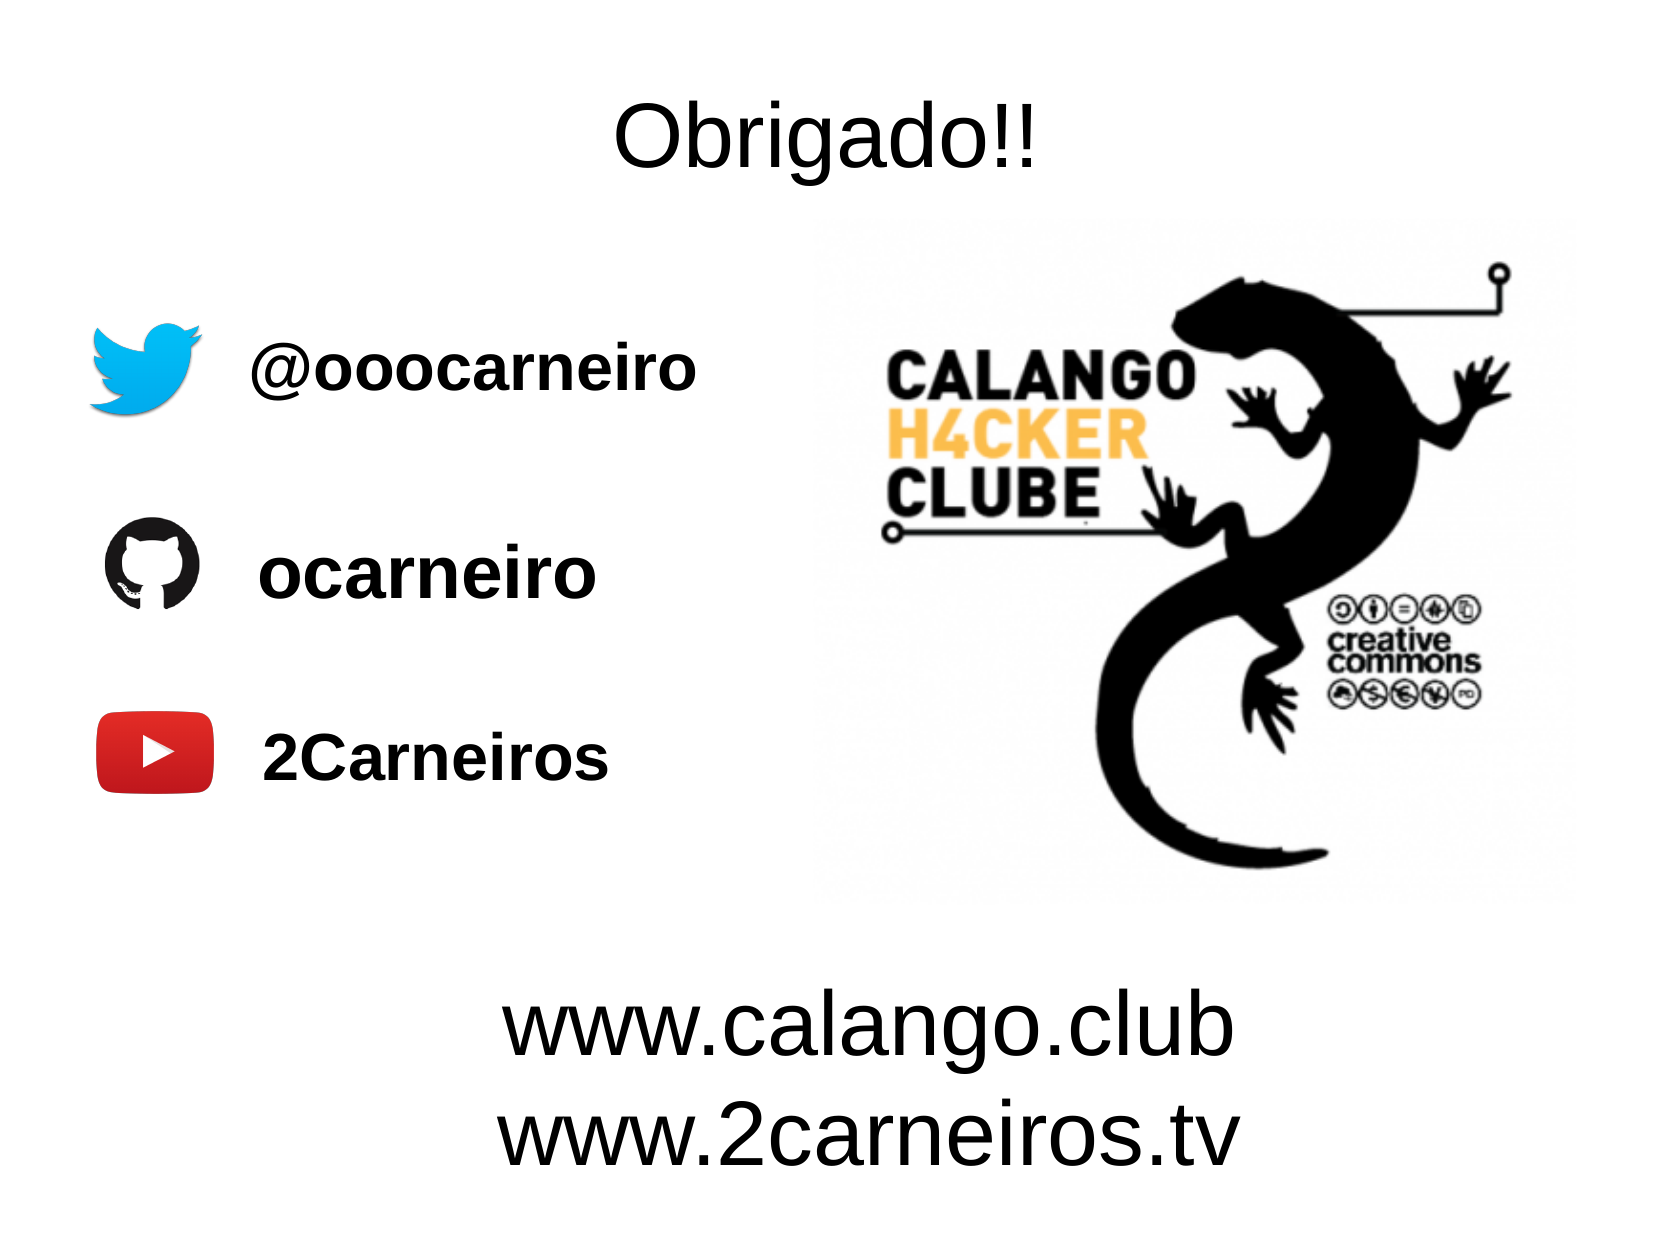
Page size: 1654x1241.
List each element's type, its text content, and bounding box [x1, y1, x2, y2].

text_box www.calango.club www.2carneiros.tv [398, 956, 1341, 1241]
text_box @ooocarneiro [205, 316, 714, 407]
text_box ocarneiro [242, 516, 690, 636]
picture [96, 711, 214, 794]
text_box 2Carneiros [248, 706, 734, 827]
picture [813, 218, 1577, 905]
picture [82, 307, 205, 429]
picture [99, 514, 203, 613]
text_box Obrigado!! [82, 49, 1571, 214]
